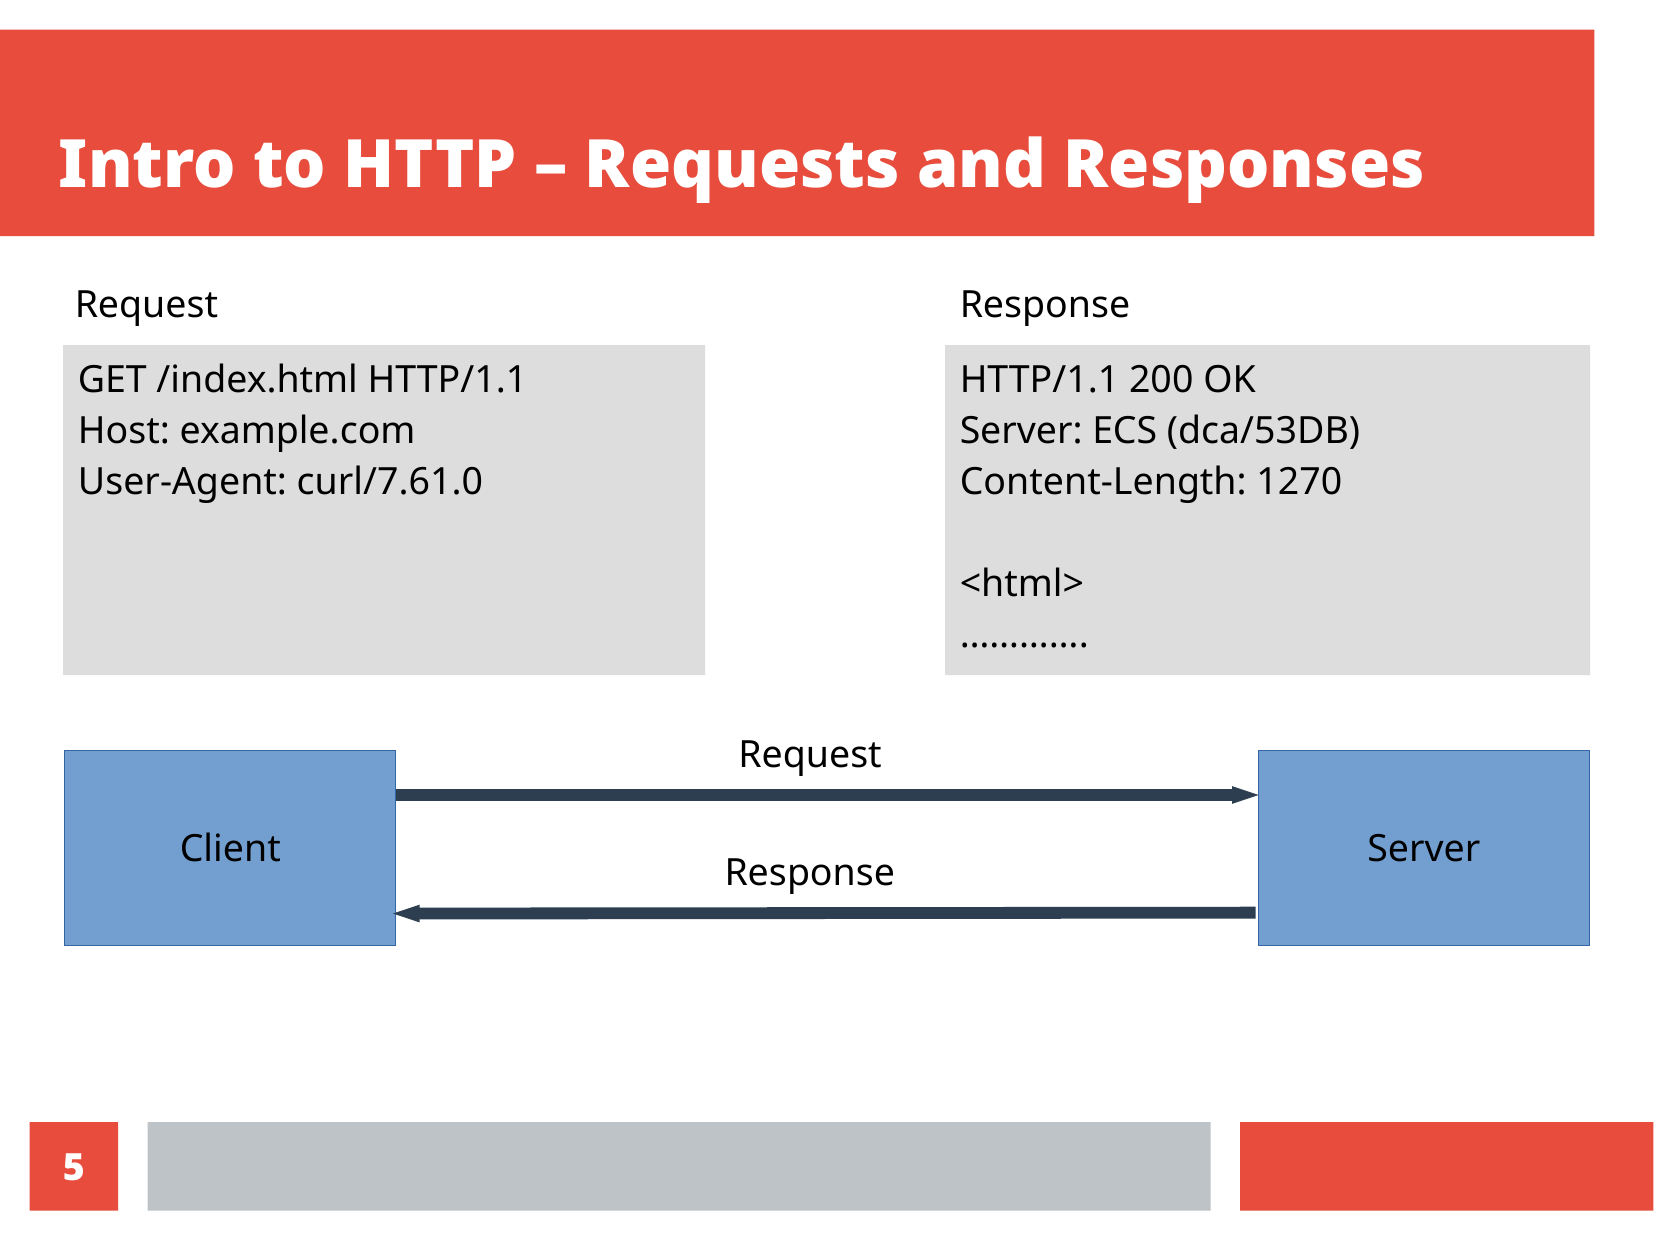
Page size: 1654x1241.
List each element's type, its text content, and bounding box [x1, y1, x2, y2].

text_box Client [64, 750, 396, 946]
text_box Response [645, 838, 976, 905]
text_box Request [645, 720, 976, 786]
text_box Server [1258, 750, 1590, 946]
text_box HTTP/1.1 200 OK Server: ECS (dca/53DB) Content-Length: 1270 <html> …………. [945, 345, 1591, 676]
text_box Request [60, 270, 706, 336]
text_box GET /index.html HTTP/1.1 Host: example.com User-Agent: curl/7.61.0 [63, 345, 706, 676]
title Intro to HTTP – Requests and Responses [59, 59, 1595, 207]
text_box Response [945, 270, 1591, 336]
